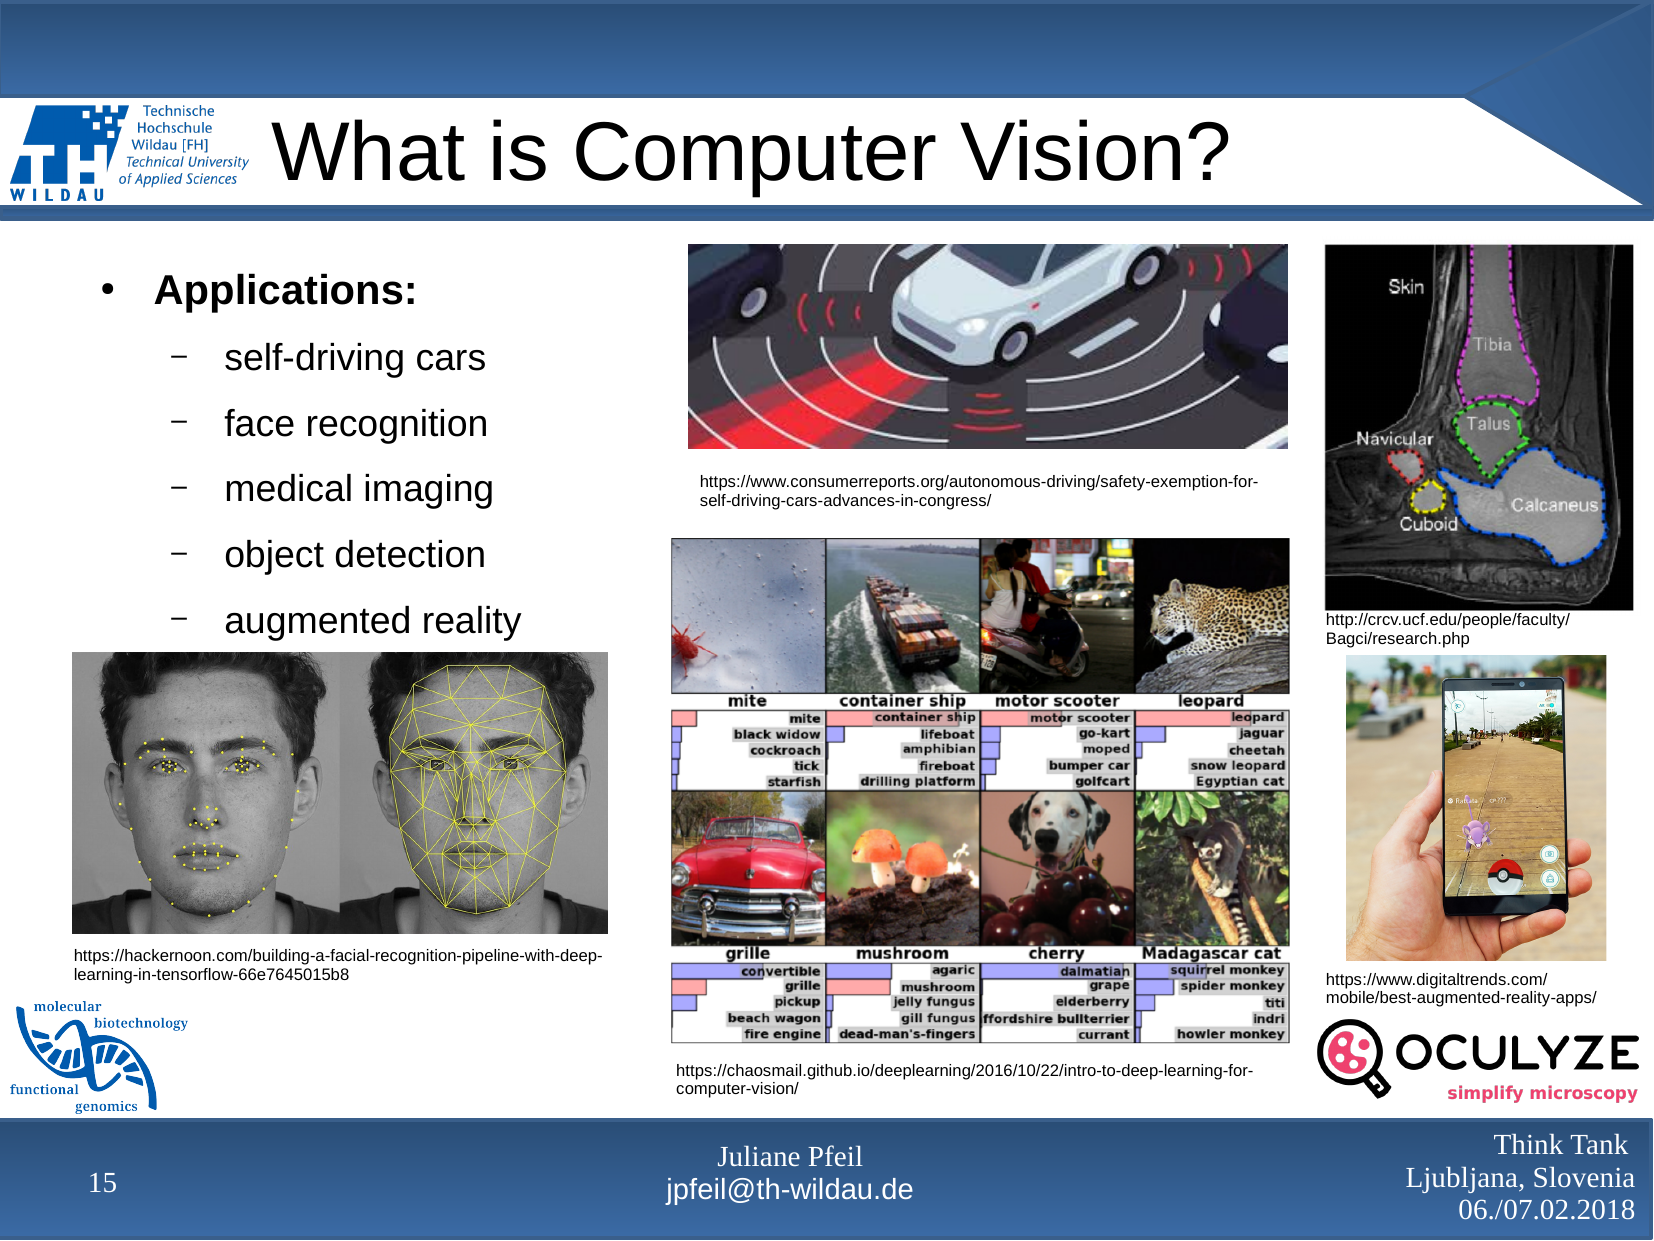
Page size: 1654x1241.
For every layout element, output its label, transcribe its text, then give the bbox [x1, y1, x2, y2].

title What is Computer Vision? [271, 95, 1466, 207]
picture [1322, 236, 1641, 616]
text_box https://hackernoon.com/building-a-facial-recognition-pipeline-with-deep-learning-in-tensorflow-66e7645015b8 [59, 938, 666, 992]
text_box https://chaosmail.github.io/deeplearning/2016/10/22/intro-to-deep-learning-for-computer-vision/ [661, 1053, 1288, 1111]
picture [1346, 655, 1607, 961]
picture [667, 531, 1295, 1047]
picture [10, 1001, 188, 1114]
picture [688, 244, 1288, 449]
picture [1315, 1017, 1642, 1108]
text_box http://crcv.ucf.edu/people/faculty/Bagci/research.php [1311, 602, 1630, 660]
picture [10, 105, 249, 201]
picture [72, 652, 608, 934]
list Applications: self-driving cars face recognition medical imaging object detection augmented reality [82, 266, 1571, 986]
text_box https://www.consumerreports.org/autonomous-driving/safety-exemption-for-self-driving-cars-advances-in-congress/ [685, 465, 1288, 518]
text_box https://www.digitaltrends.com/mobile/best-augmented-reality-apps/ [1311, 962, 1619, 1020]
